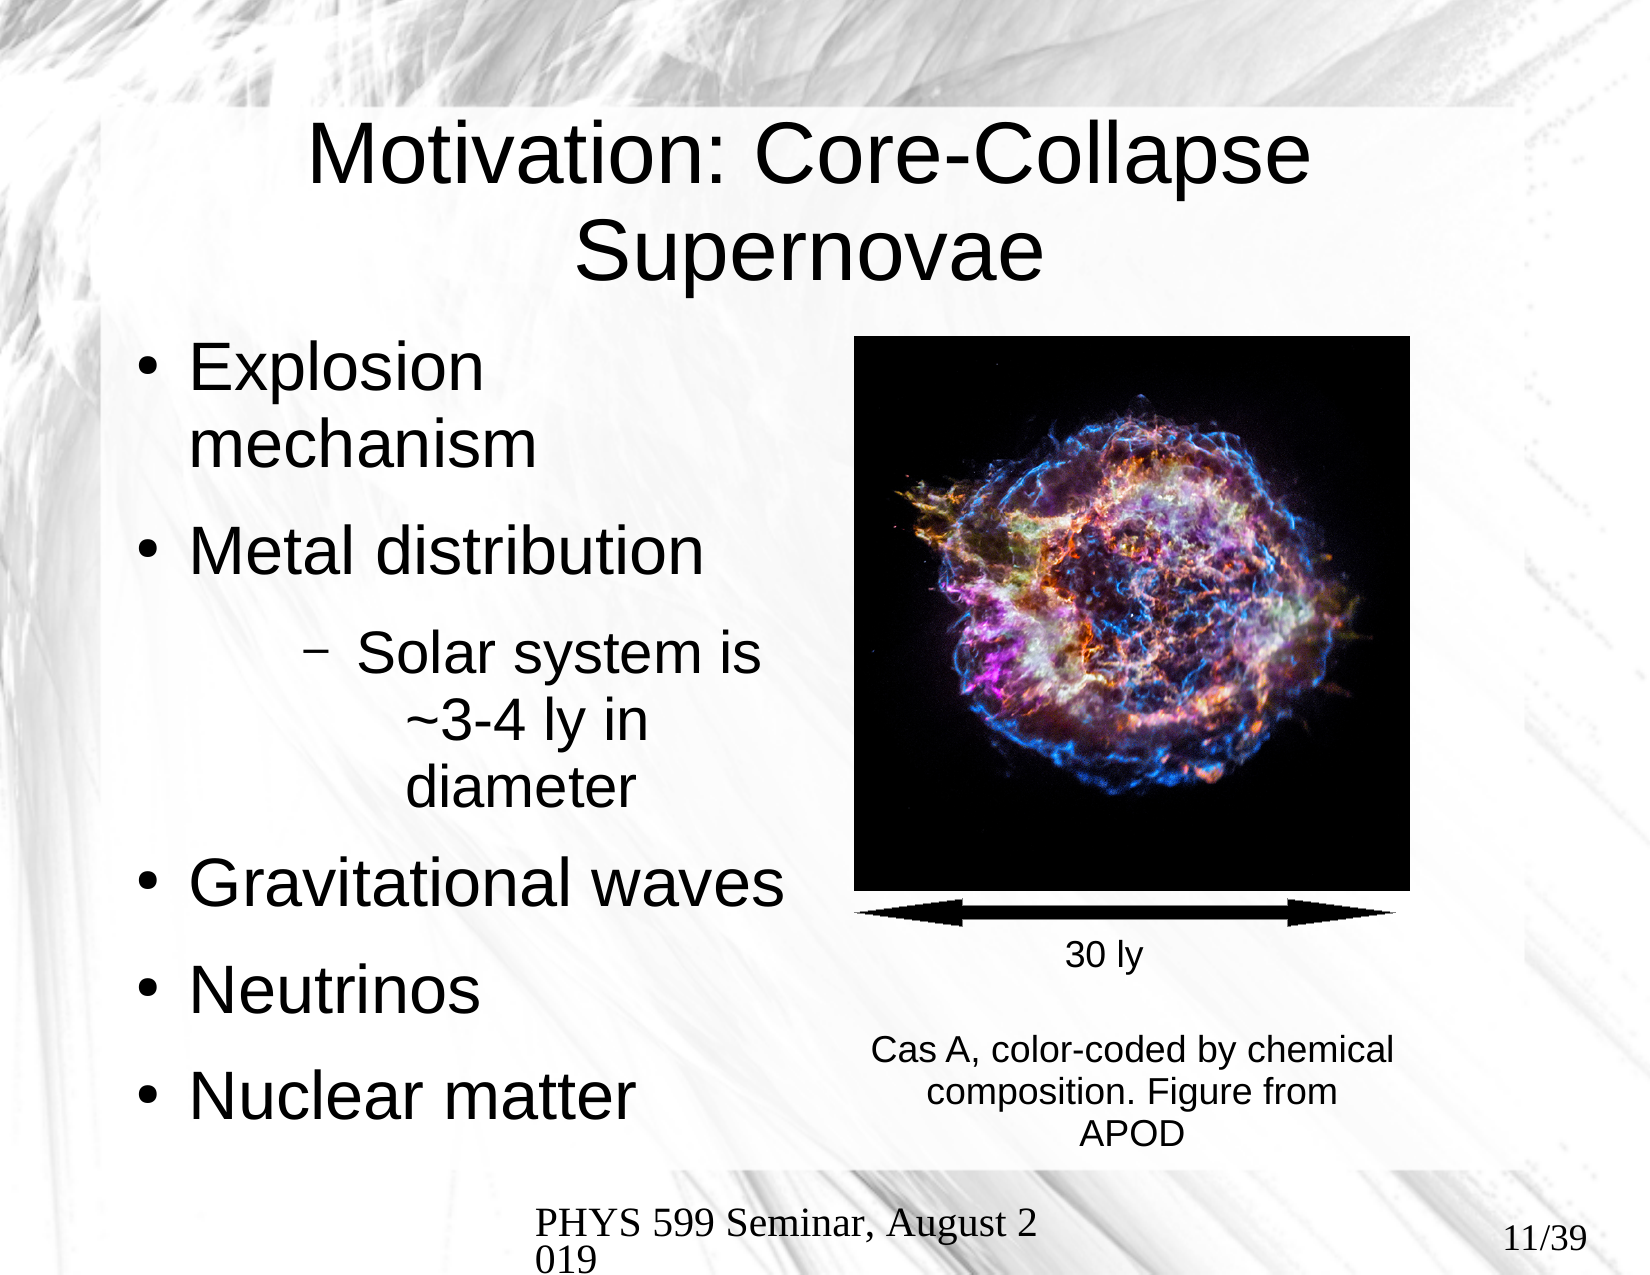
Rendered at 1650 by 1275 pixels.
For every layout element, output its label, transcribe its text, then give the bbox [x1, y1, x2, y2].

list Explosion mechanism Metal distribution Solar system is ~3-4 ly in diameter Gravitational waves Neutrinos Nuclear matter [117, 328, 826, 1135]
title Motivation: Core-Collapse Supernovae [117, 103, 1503, 300]
text_box [854, 898, 1396, 927]
text_box Cas A, color-coded by chemical composition. Figure from APOD [855, 1021, 1411, 1163]
text_box 30 ly [1050, 926, 1171, 991]
picture [0, 0, 1650, 1275]
